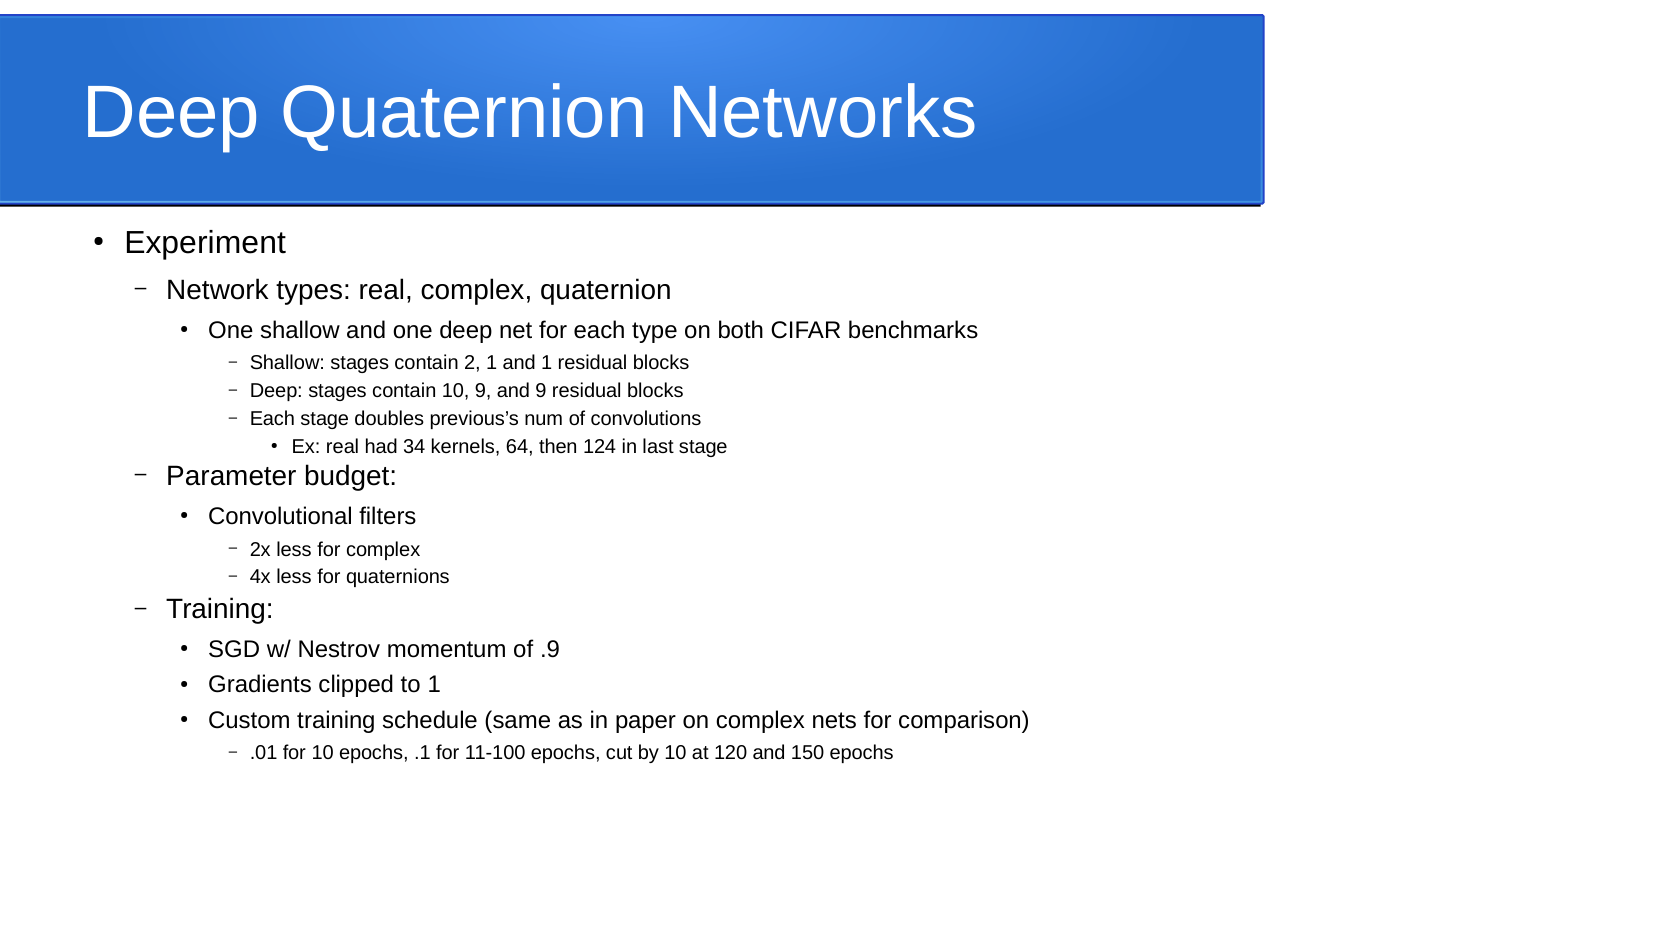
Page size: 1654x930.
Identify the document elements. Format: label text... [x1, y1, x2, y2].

title Deep Quaternion Networks [82, 35, 1234, 189]
list Experiment Network types: real, complex, quaternion One shallow and one deep net for each type on both CIFAR benchmarks Shallow: stages contain 2, 1 and 1 residual blocks Deep: stages contain 10, 9, and 9 residual blocks Each stage doubles previous’s num of convolutions Ex: real had 34 kernels, 64, then 124 in last stage Parameter budget: Convolutional filters 2x less for complex 4x less for quaternions Training: SGD w/ Nestrov momentum of .9 Gradients clipped to 1 Custom training schedule (same as in paper on complex nets for comparison) .01 for 10 epochs, .1 for 11-100 epochs, cut by 10 at 120 and 150 epochs [82, 224, 1621, 764]
